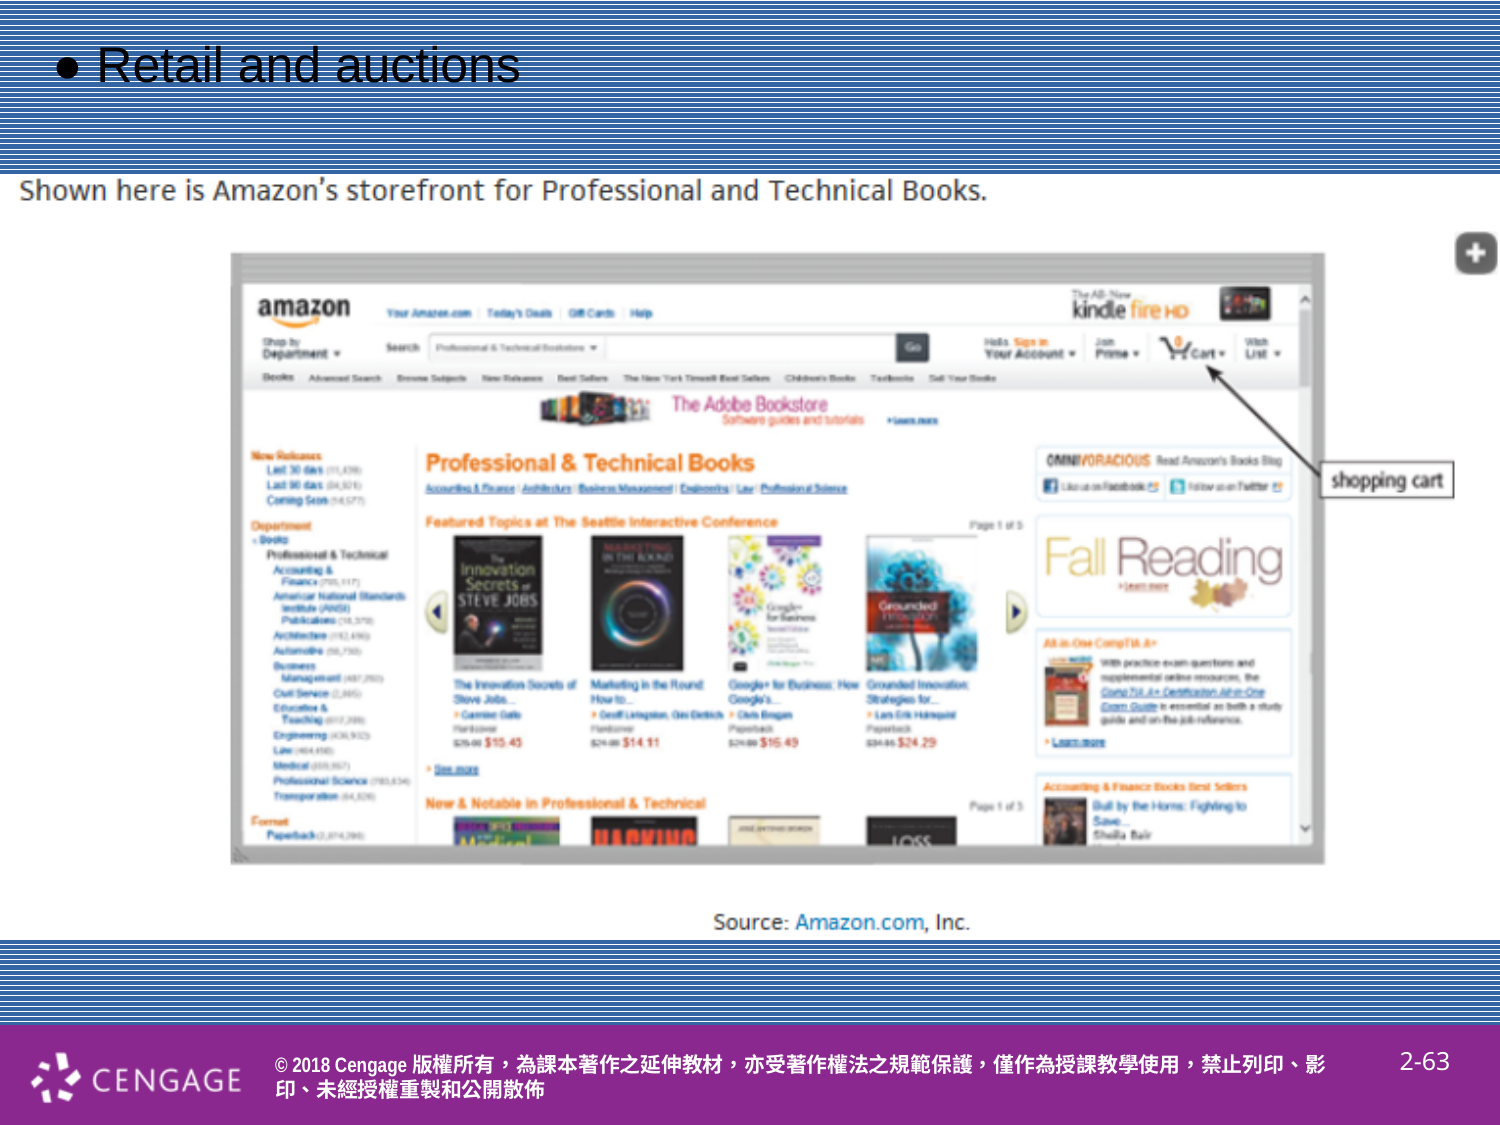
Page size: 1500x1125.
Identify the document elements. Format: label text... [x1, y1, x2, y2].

picture [21, 1043, 246, 1111]
text_box ● Retail and auctions [37, 24, 625, 100]
picture [0, 174, 1500, 940]
